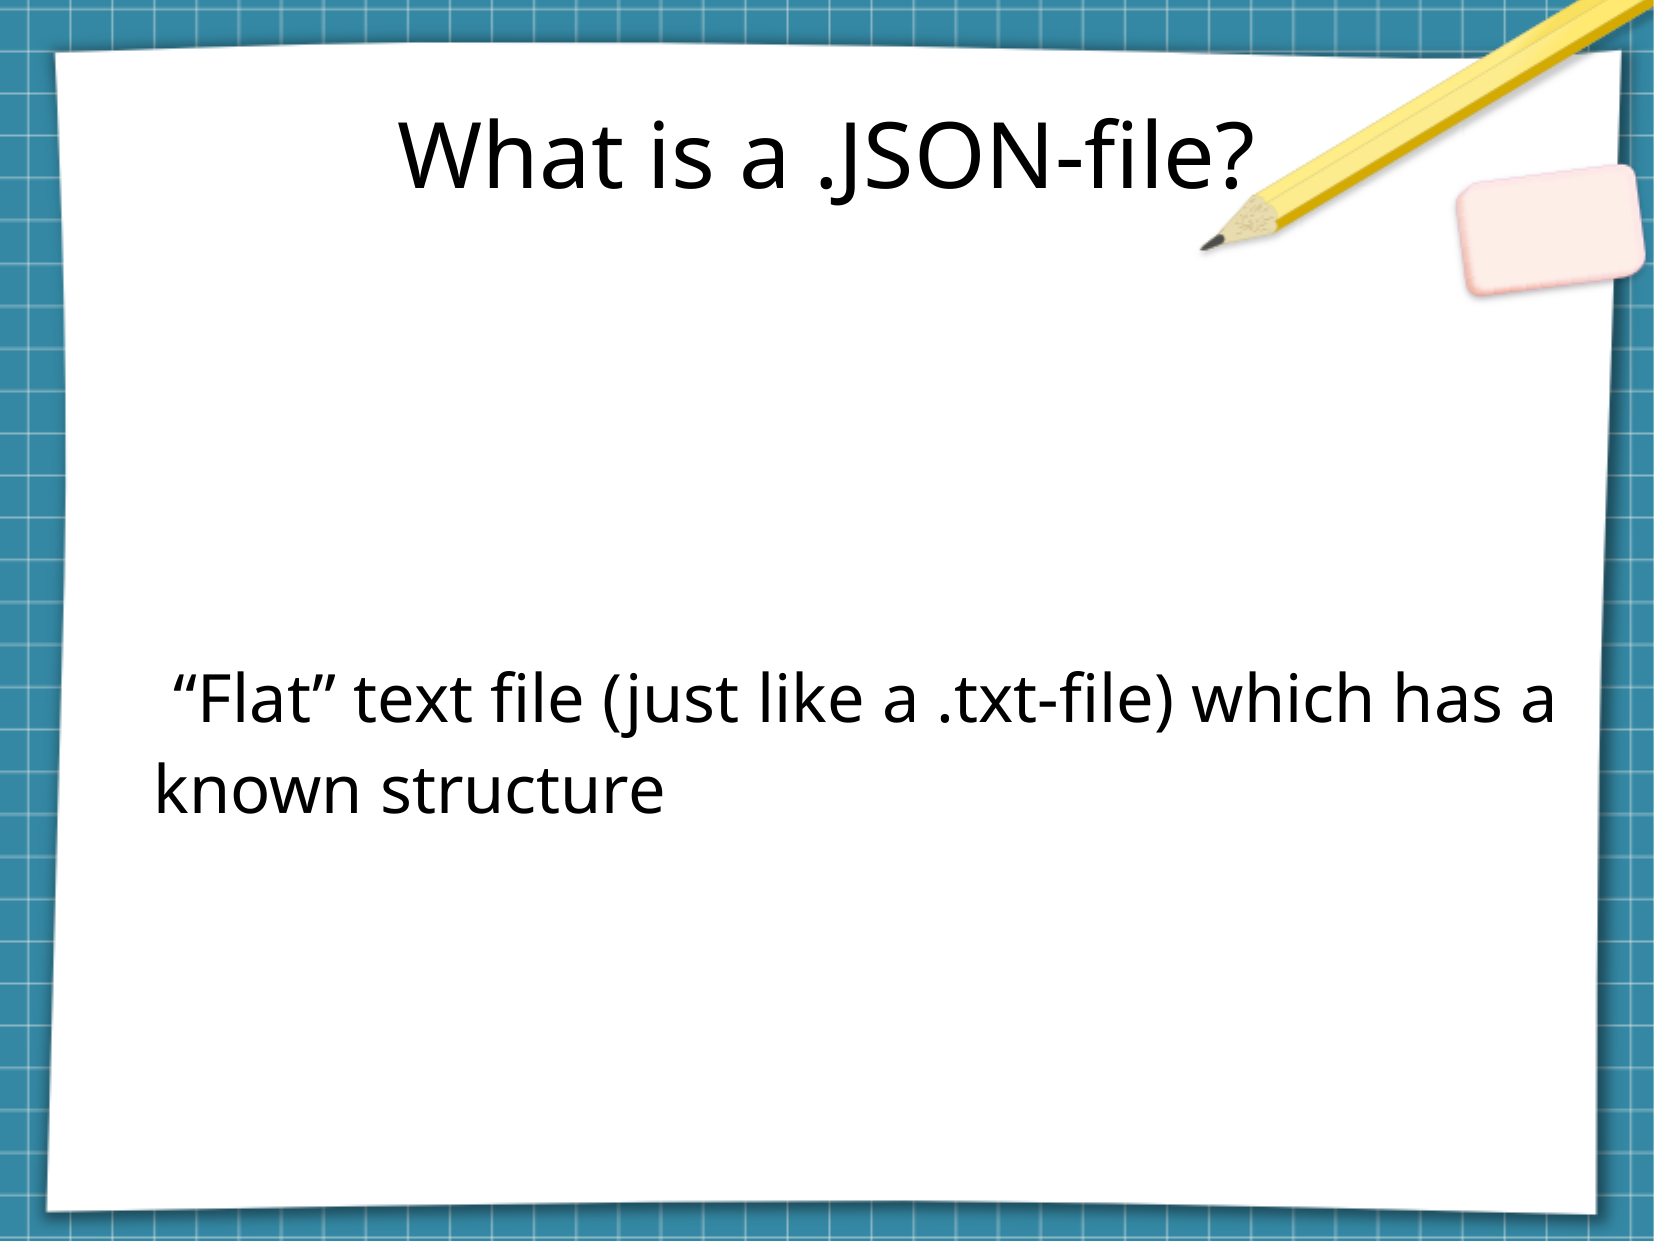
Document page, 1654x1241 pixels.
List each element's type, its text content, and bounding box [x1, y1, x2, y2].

title What is a .JSON-file? [82, 49, 1571, 257]
picture [0, 0, 1654, 1241]
list “Flat” text file (just like a .txt-file) which has a known structure [82, 290, 1571, 1010]
